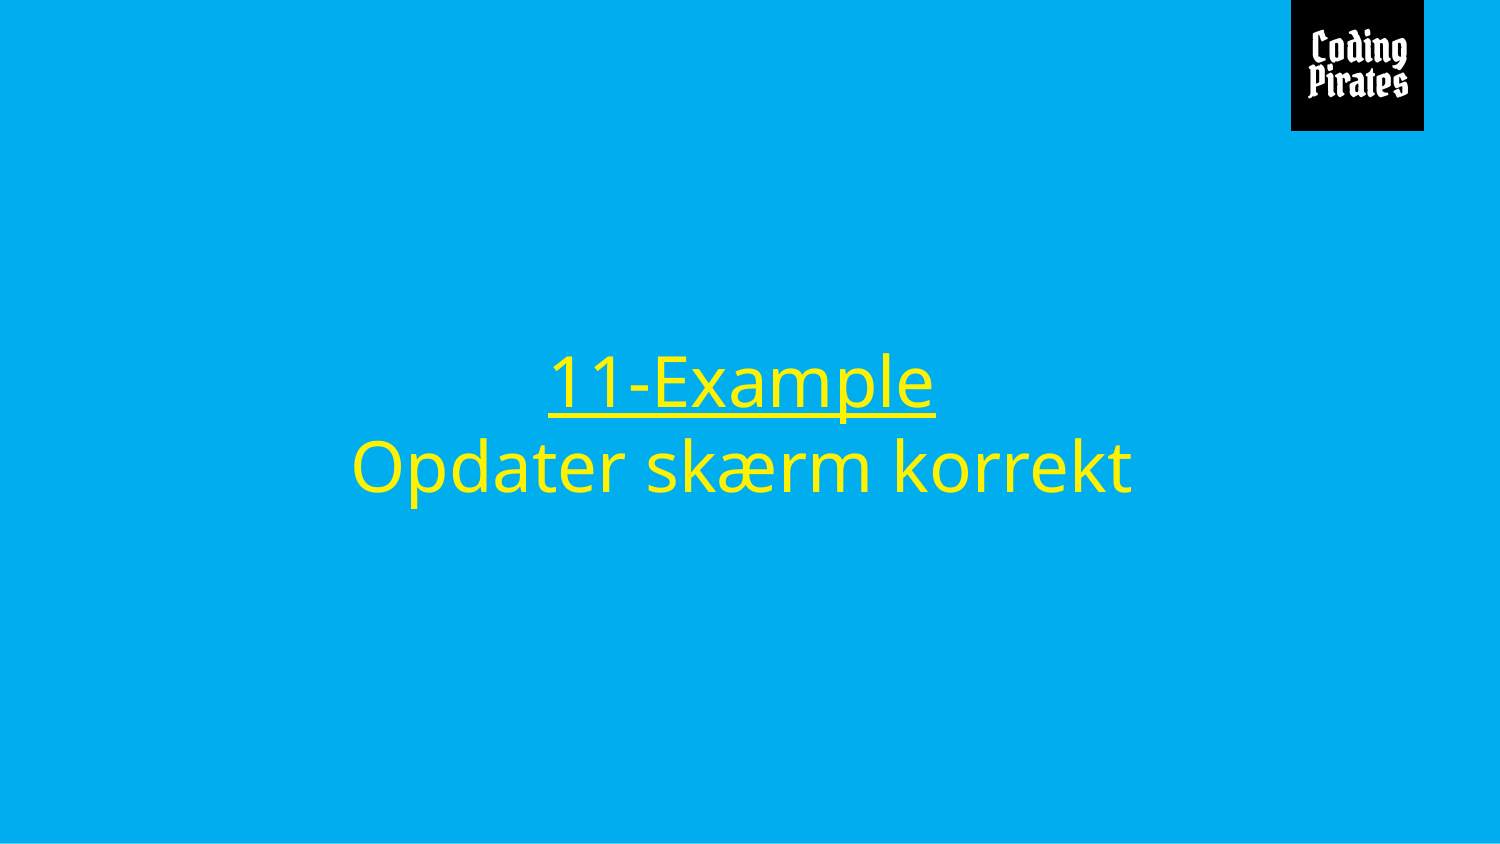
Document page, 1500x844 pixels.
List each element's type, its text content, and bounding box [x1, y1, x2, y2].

picture [1292, 0, 1423, 130]
title 11-Example Opdater skærm korrekt [12, 352, 1472, 491]
